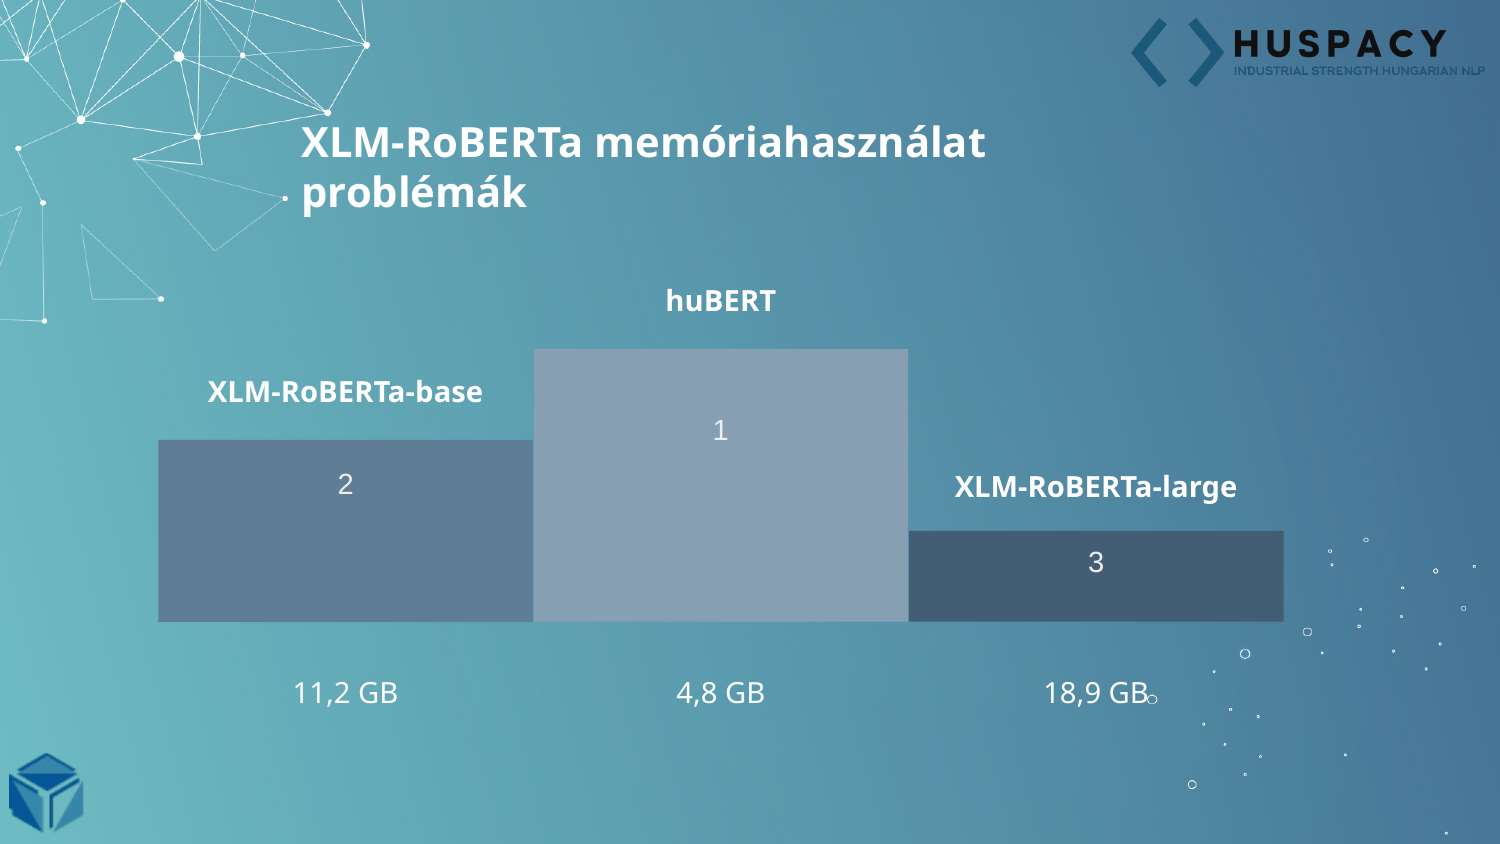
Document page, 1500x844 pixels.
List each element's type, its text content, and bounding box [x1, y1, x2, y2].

text_box 11,2 GB [250, 659, 441, 725]
text_box 18,9 GB [1024, 659, 1168, 725]
picture [0, 0, 1500, 844]
text_box 4,8 GB [637, 659, 805, 725]
title huBERT [551, 267, 891, 338]
text_box [158, 349, 1284, 623]
text_box 1 [690, 403, 751, 568]
text_box 2 [297, 458, 394, 604]
title XLM-RoBERTa-base [186, 358, 505, 429]
title XLM-RoBERTa-large [929, 452, 1263, 519]
text_box XLM-RoBERTa memóriahasználat problémák [286, 100, 1214, 231]
text_box 3 [1070, 535, 1123, 617]
